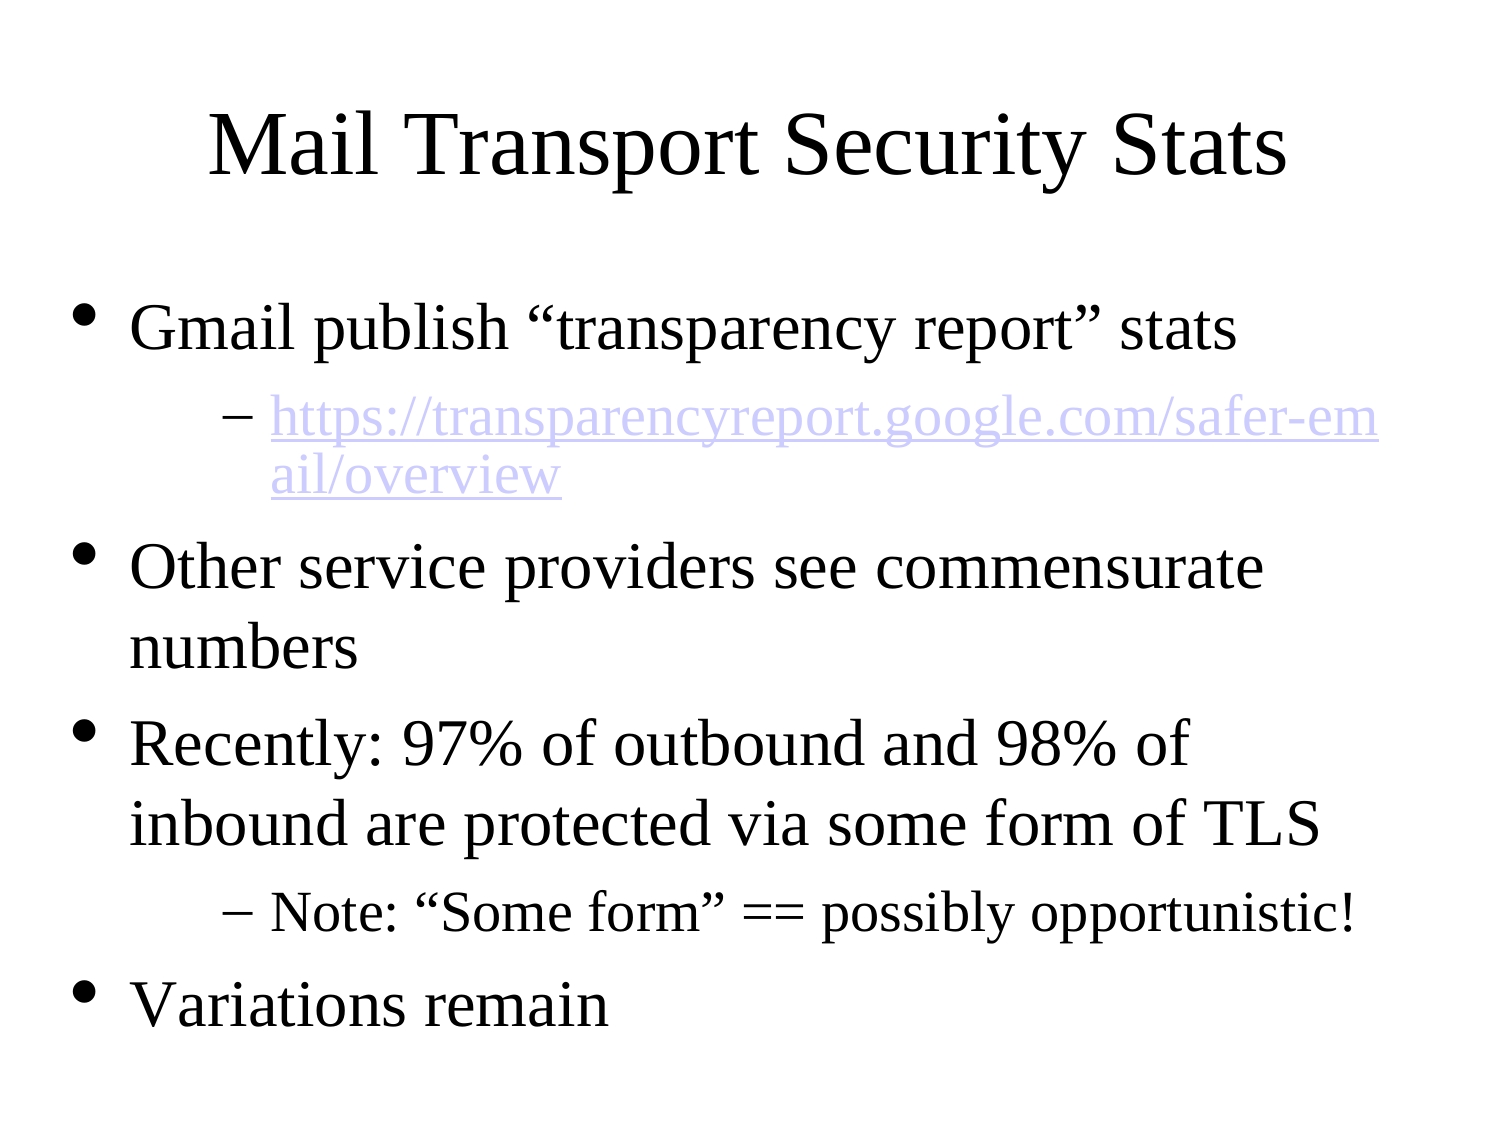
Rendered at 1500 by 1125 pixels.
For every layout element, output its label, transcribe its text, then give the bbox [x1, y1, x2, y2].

title Mail Transport Security Stats [74, 45, 1423, 231]
list Gmail publish “transparency report” stats https://transparencyreport.google.com/safer-email/overview Other service providers see commensurate numbers Recently: 97% of outbound and 98% of inbound are protected via some form of TLS Note: “Some form” == possibly opportunistic! Variations remain [59, 275, 1407, 1016]
